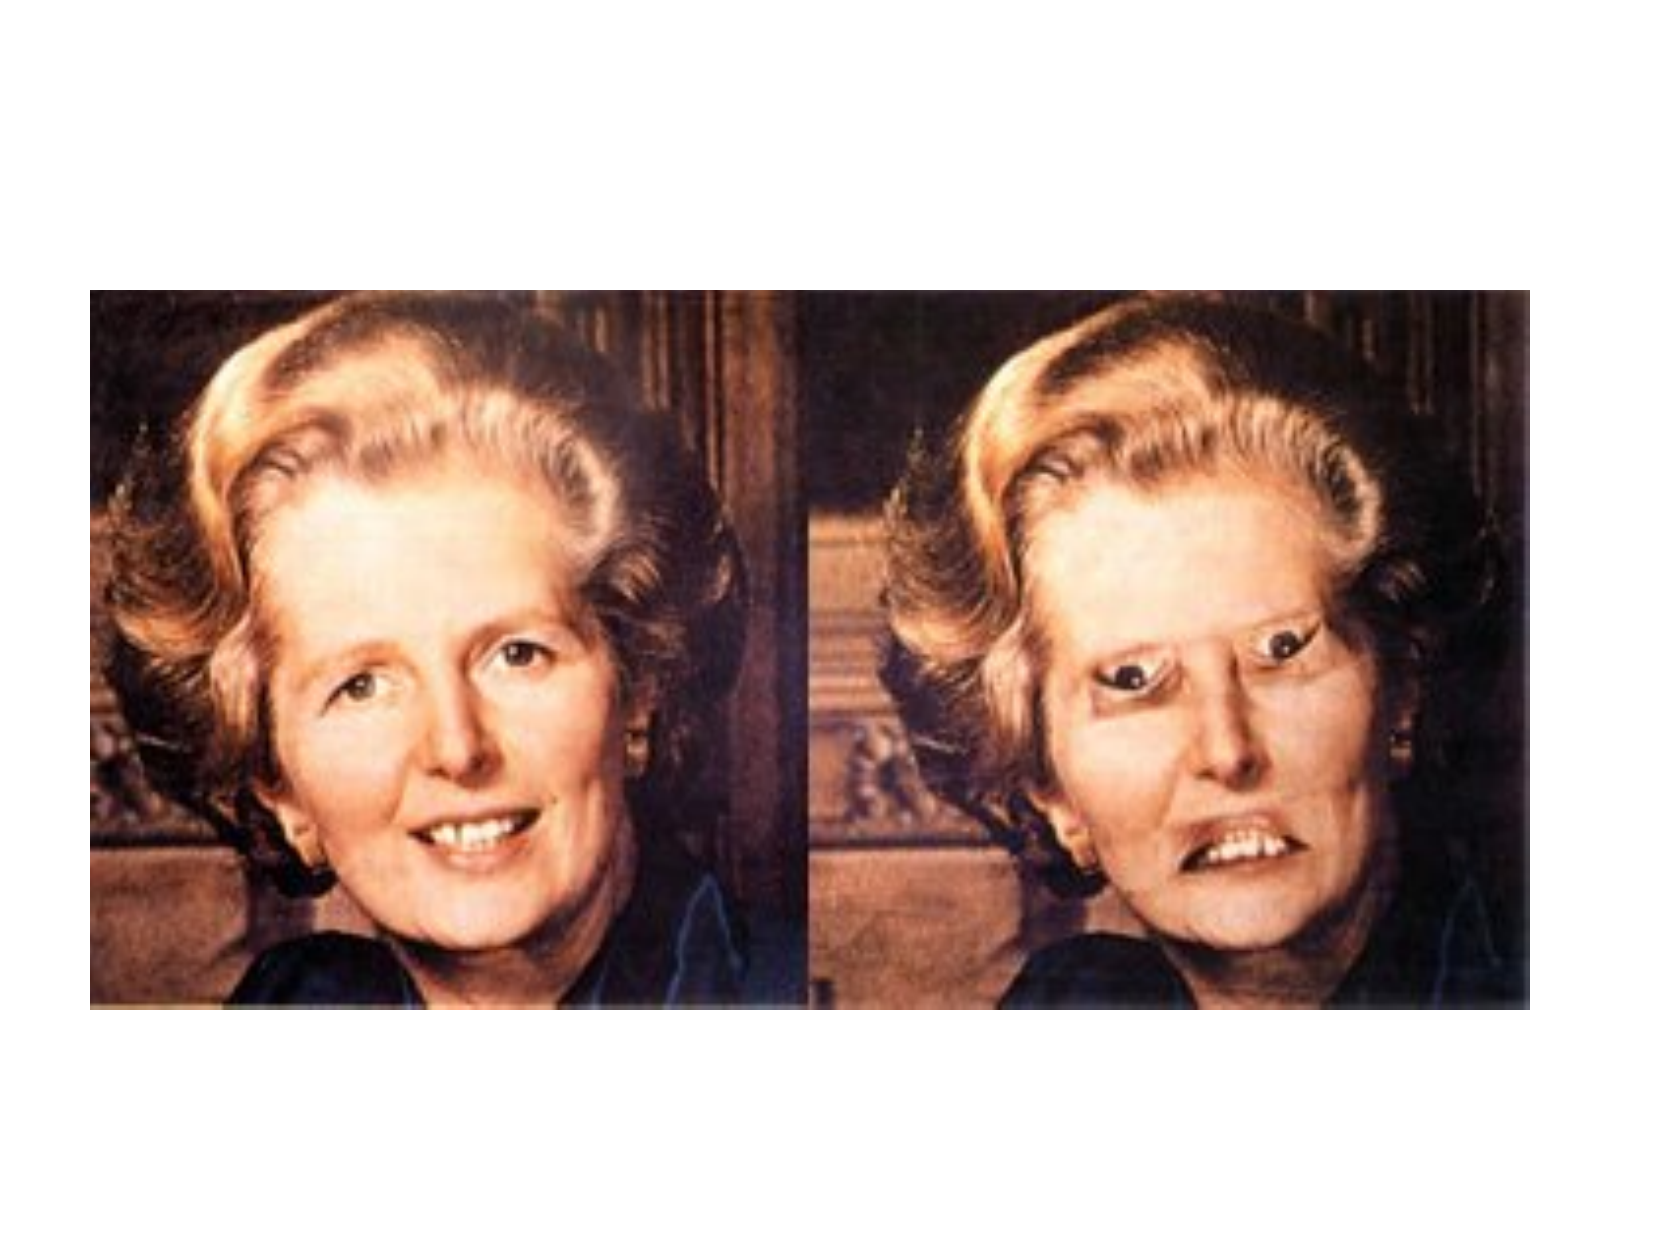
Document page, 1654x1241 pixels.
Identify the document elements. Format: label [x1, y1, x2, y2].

picture [90, 290, 1530, 1010]
